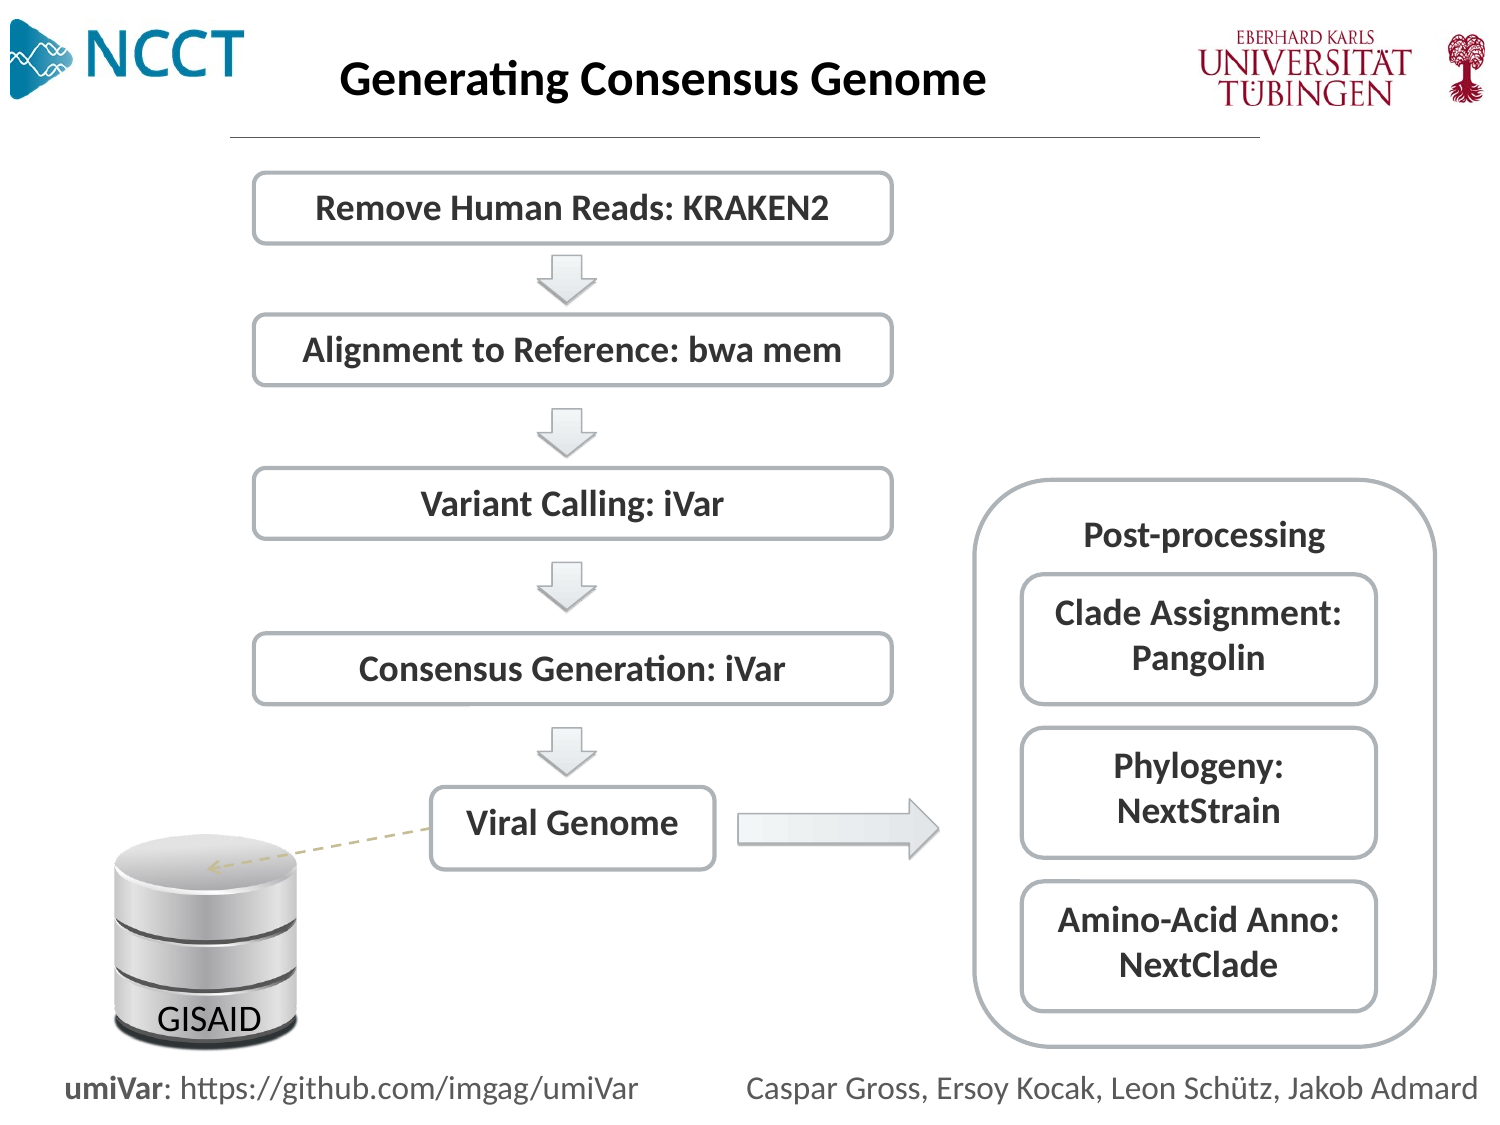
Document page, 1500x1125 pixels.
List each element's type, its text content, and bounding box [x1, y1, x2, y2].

text_box [537, 408, 597, 457]
text_box Generating Consensus Genome [324, 37, 1117, 113]
text_box Clade Assignment: Pangolin [1021, 574, 1377, 705]
text_box umiVar: https://github.com/imgag/umiVar [49, 1058, 655, 1114]
text_box Caspar Gross, Ersoy Kocak, Leon Schütz, Jakob Admard [731, 1058, 1495, 1114]
text_box Consensus Generation: iVar [253, 633, 892, 705]
text_box [537, 255, 597, 303]
text_box GISAID [142, 986, 277, 1046]
text_box Amino-Acid Anno: NextClade [1021, 881, 1377, 1012]
text_box Phylogeny: NextStrain [1021, 727, 1377, 858]
text_box Viral Genome [431, 786, 715, 870]
text_box [537, 727, 597, 776]
text_box Alignment to Reference: bwa mem [253, 314, 892, 386]
text_box Variant Calling: iVar [253, 467, 892, 539]
text_box [537, 562, 597, 610]
text_box [738, 798, 939, 858]
text_box Remove Human Reads: KRAKEN2 [253, 172, 892, 244]
picture [1198, 30, 1485, 106]
picture [10, 19, 245, 102]
text_box Post-processing [974, 479, 1436, 1047]
picture [112, 834, 299, 1052]
